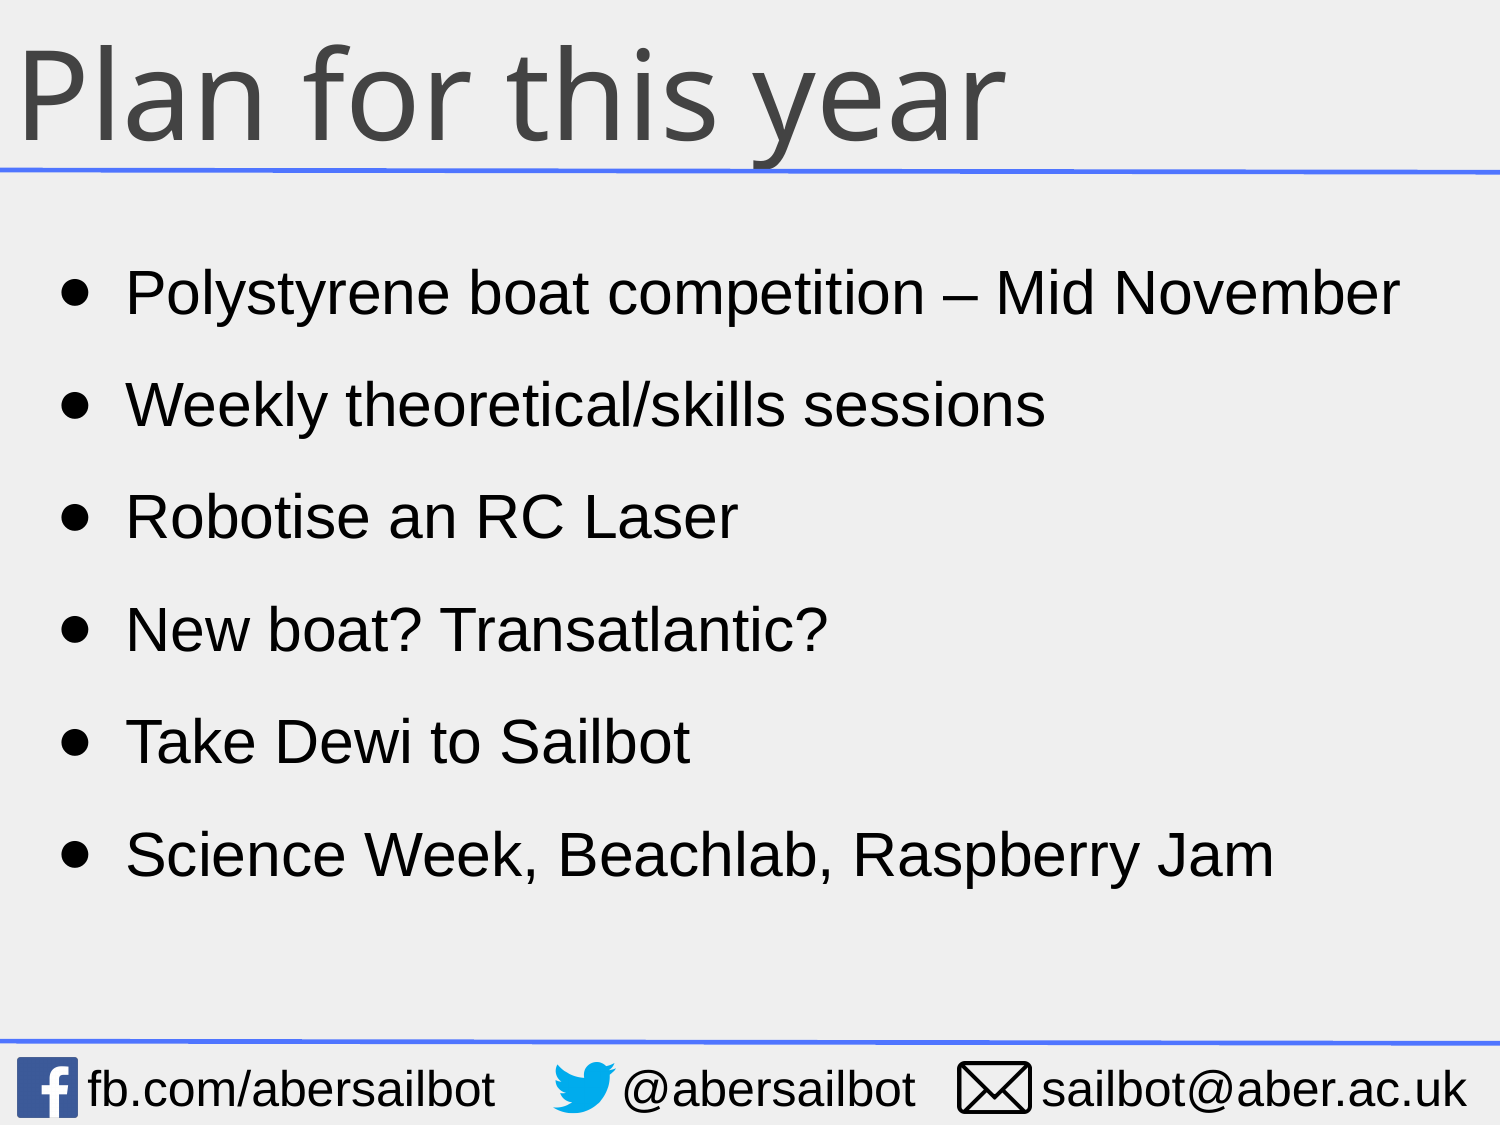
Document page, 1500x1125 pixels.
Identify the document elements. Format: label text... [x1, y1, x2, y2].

text_box Plan for this year [0, 173, 1500, 182]
text_box Polystyrene boat competition – Mid November Weekly theoretical/skills sessions Robotise an RC Laser New boat? Transatlantic? Take Dewi to Sailbot Science Week, Beachlab, Raspberry Jam [35, 199, 1500, 892]
picture [957, 1061, 1032, 1115]
text_box fb.com/abersailbot @abersailbot sailbot@aber.ac.uk [0, 1044, 1500, 1125]
picture [16, 1056, 79, 1119]
picture [553, 1056, 616, 1119]
text_box Plan for this year [0, 0, 1500, 169]
